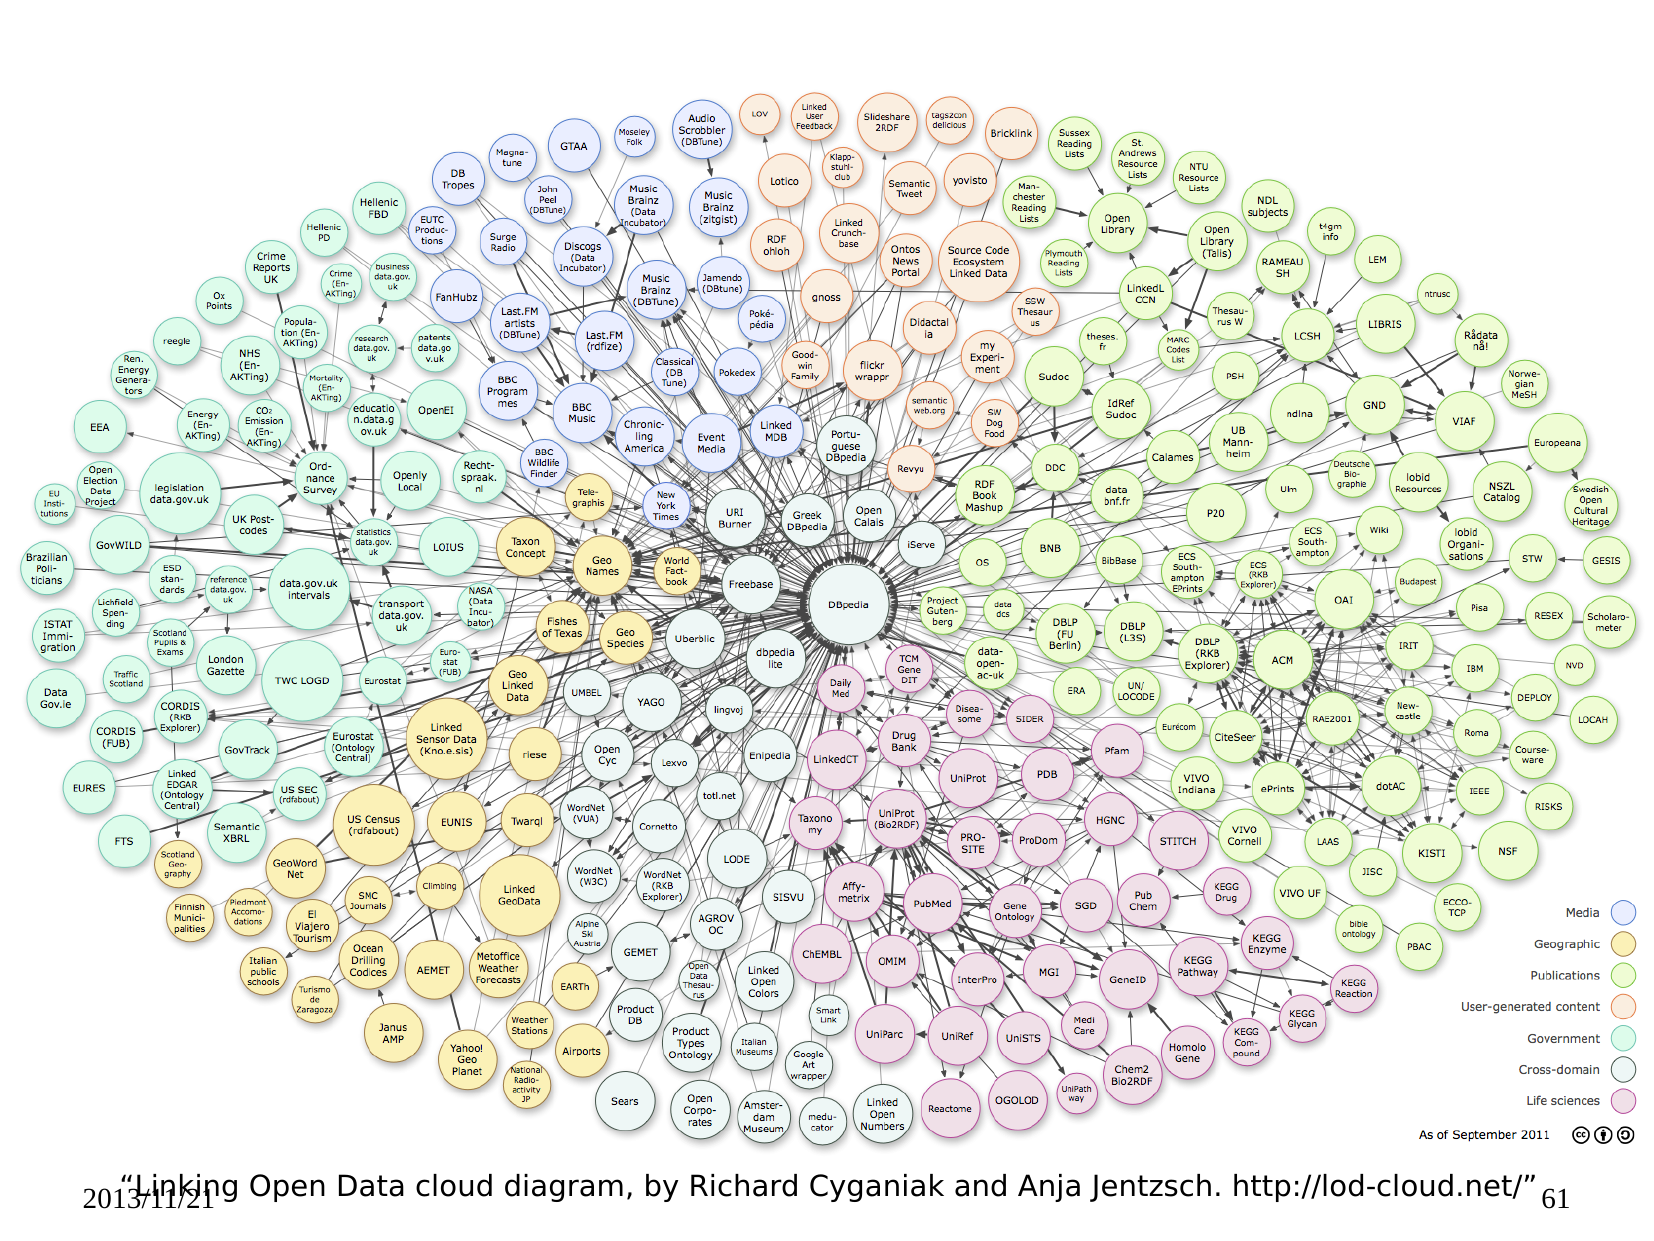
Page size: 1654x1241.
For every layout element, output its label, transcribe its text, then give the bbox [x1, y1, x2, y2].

picture [2, 76, 1654, 1168]
text_box “Linking Open Data cloud diagram, by Richard Cyganiak and Anja Jentzsch. http://lod-cloud.net/” [6, 1161, 1653, 1241]
